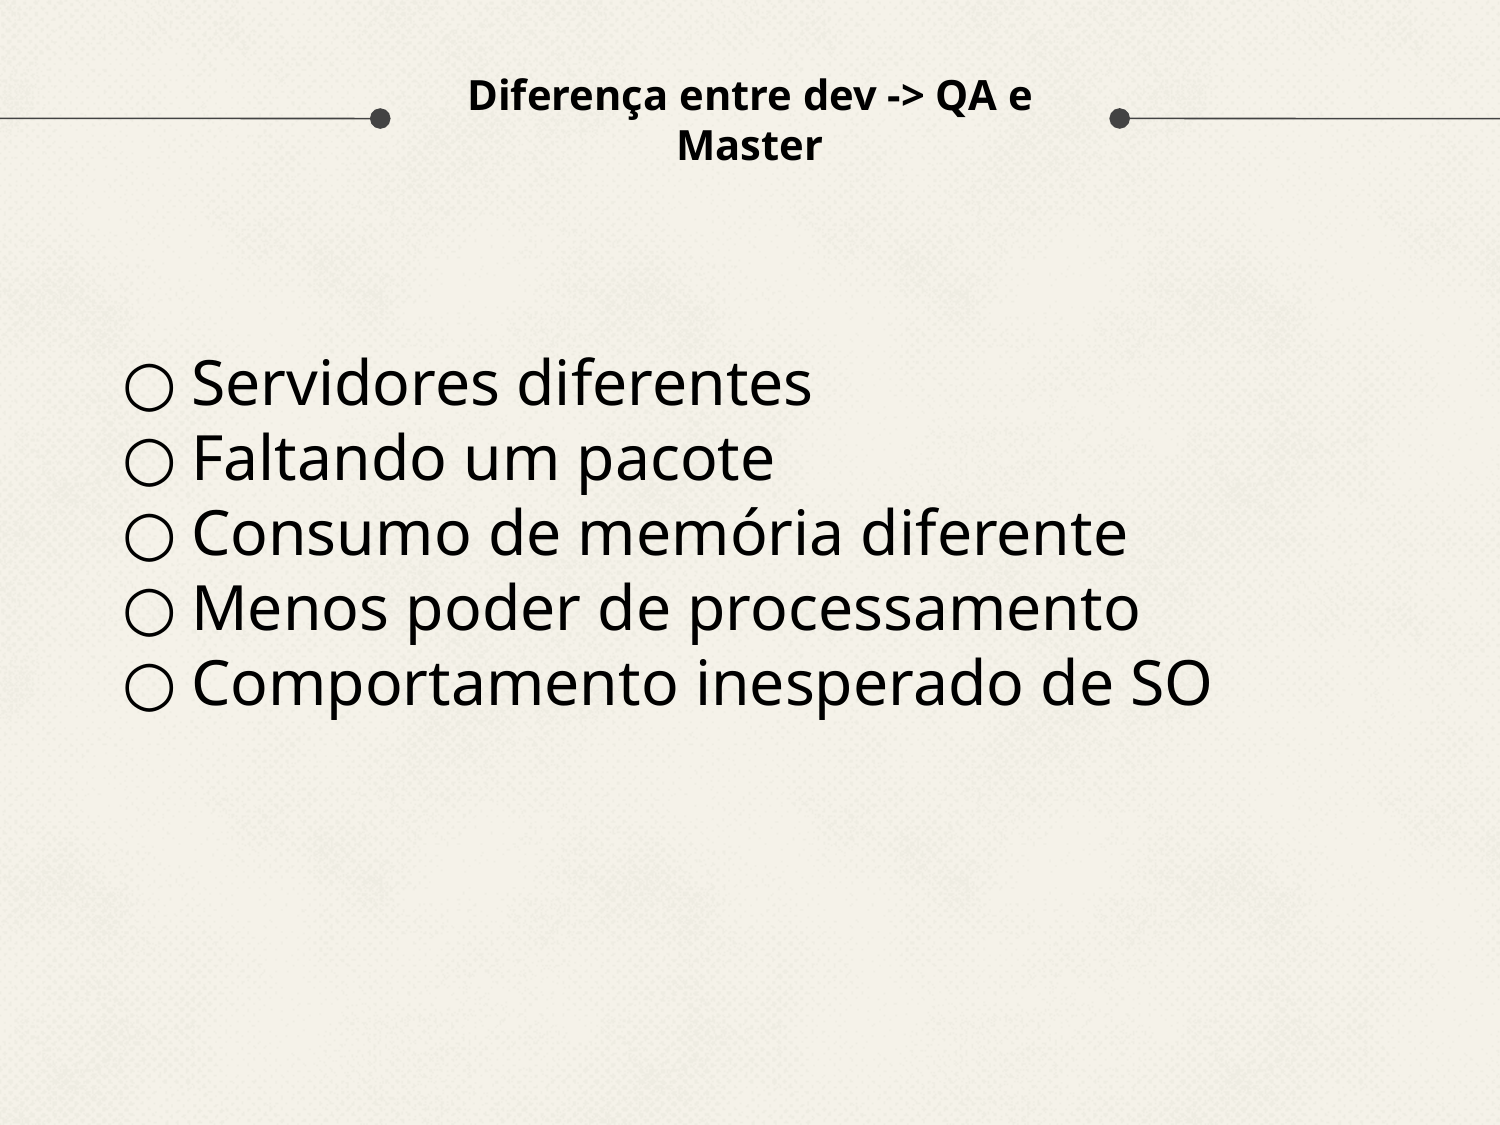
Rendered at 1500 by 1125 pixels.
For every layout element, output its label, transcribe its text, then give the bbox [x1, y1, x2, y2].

list Servidores diferentes Faltando um pacote Consumo de memória diferente Menos poder de processamento Comportamento inesperado de SO [101, 327, 1399, 1031]
picture [0, 0, 1500, 1125]
title Diferença entre dev -> QA e Master [430, 24, 1070, 213]
